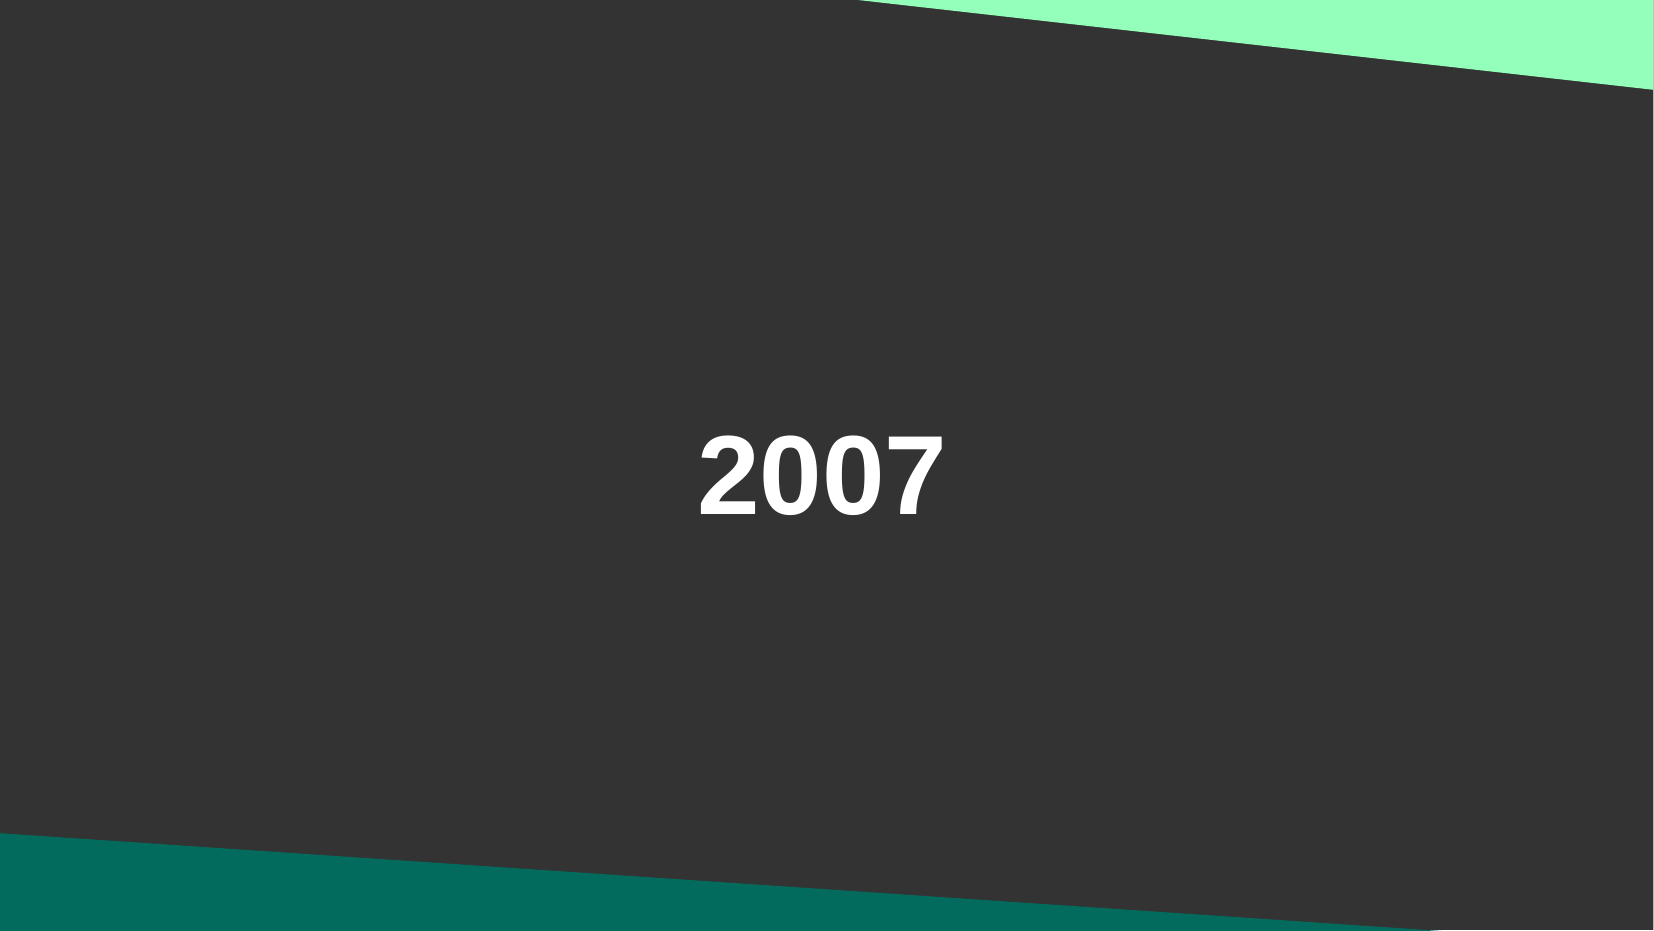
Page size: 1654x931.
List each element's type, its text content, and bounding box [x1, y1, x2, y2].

text_box [858, 0, 1654, 90]
title 2007 [22, 412, 1622, 539]
